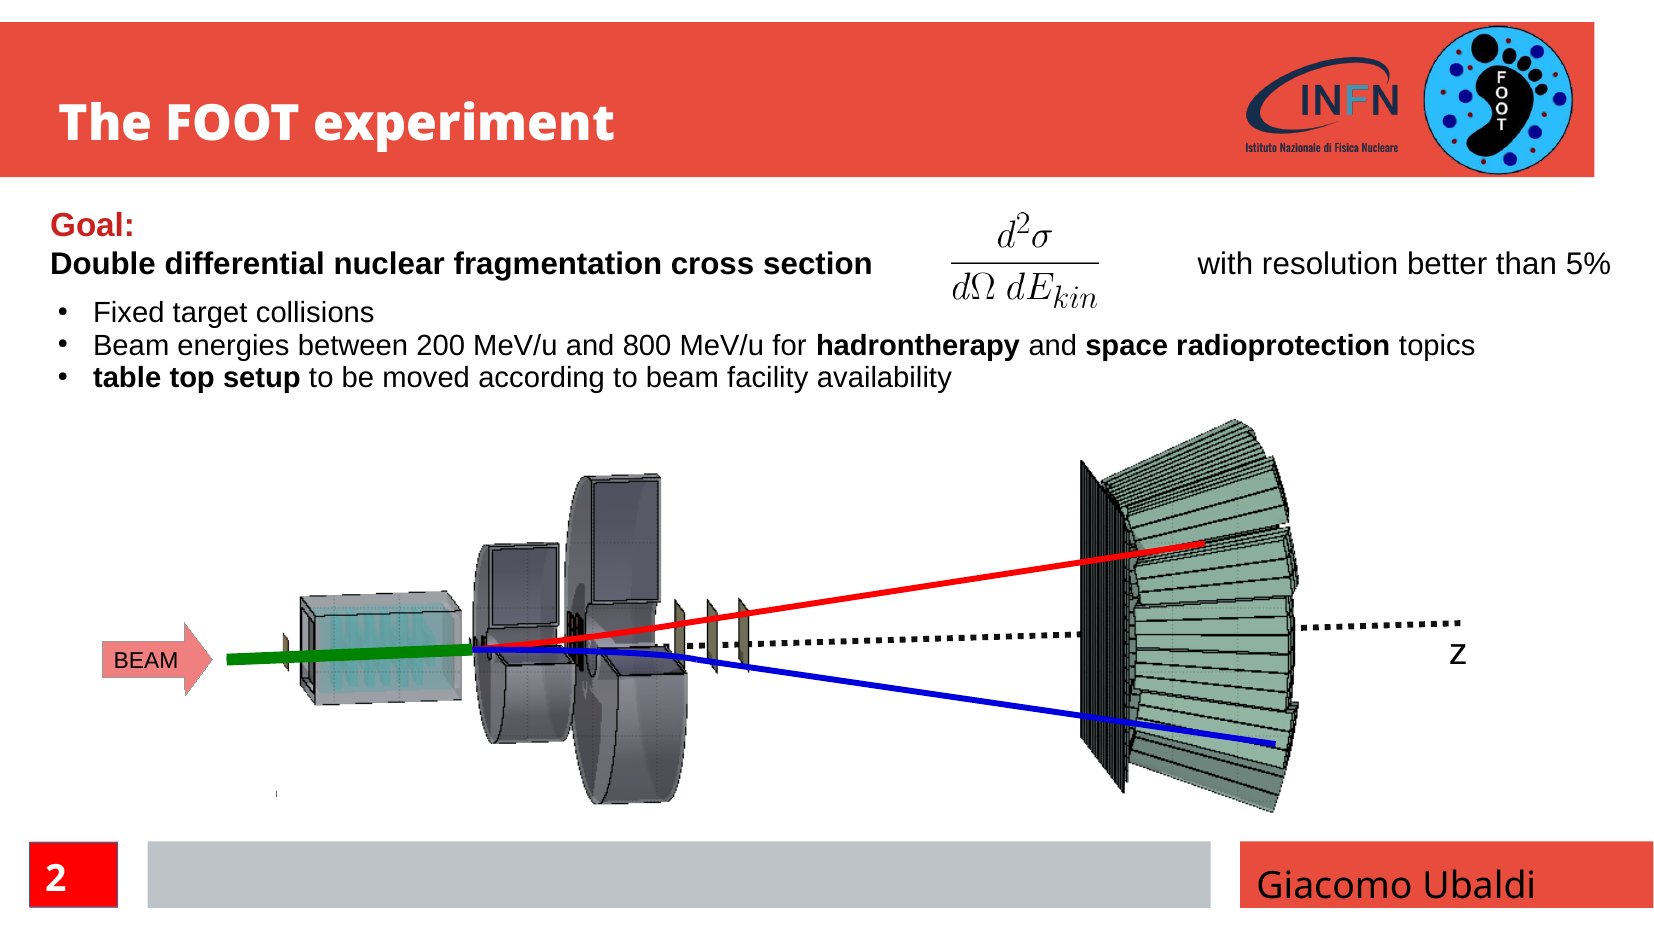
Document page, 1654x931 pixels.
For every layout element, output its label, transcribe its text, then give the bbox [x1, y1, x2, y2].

picture [951, 212, 1099, 308]
text_box Giacomo Ubaldi [1241, 850, 1568, 910]
picture [1246, 57, 1398, 152]
text_box z [1434, 619, 1528, 670]
text_box 2 [30, 844, 86, 903]
title The FOOT experiment [1589, 44, 1595, 156]
title The FOOT experiment [59, 44, 1409, 156]
text_box Goal: Double differential nuclear fragmentation cross section with resolution better than 5% [1323, 472, 1654, 673]
text_box [184, 688, 191, 696]
text_box [29, 842, 118, 907]
picture [276, 413, 1323, 824]
text_box Goal: Double differential nuclear fragmentation cross section with resolution better than 5% [35, 196, 1654, 673]
text_box BEAM [98, 638, 217, 688]
text_box [184, 622, 197, 638]
picture [1409, 22, 1589, 182]
text_box Fixed target collisions Beam energies between 200 MeV/u and 800 MeV/u for hadrontherapy and space radioprotection topics table top setup to be moved according to beam facility availability [42, 288, 1654, 472]
